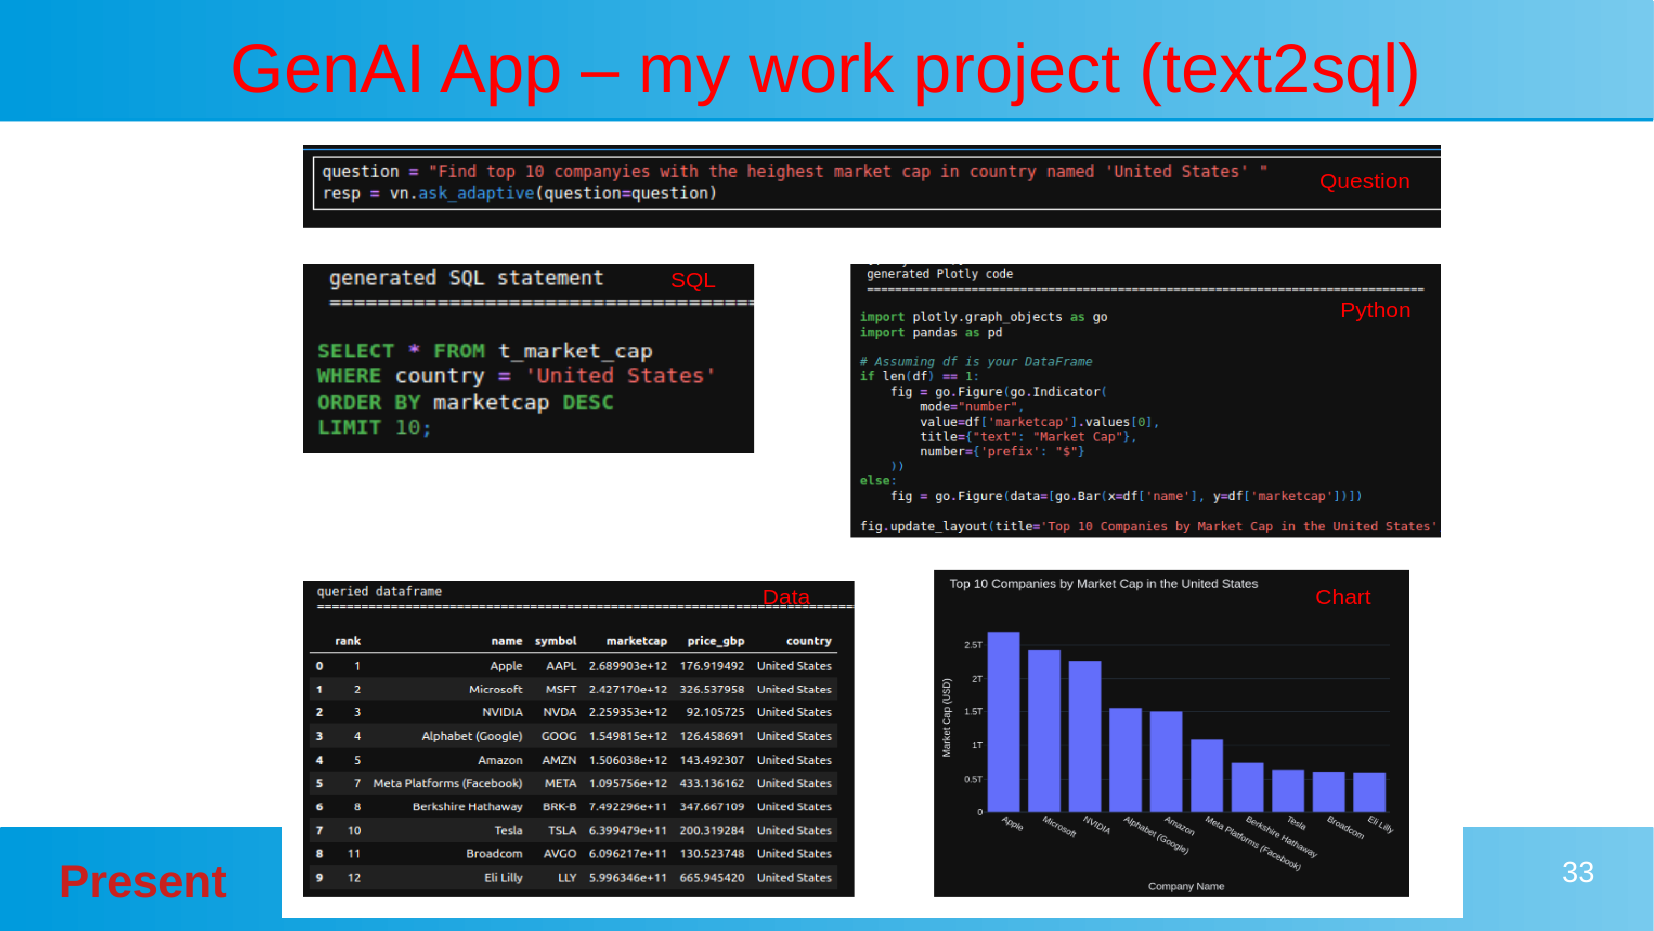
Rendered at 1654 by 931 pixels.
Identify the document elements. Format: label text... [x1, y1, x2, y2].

title GenAI App – my work project (text2sql) [59, 29, 1595, 108]
picture [282, 125, 1463, 918]
